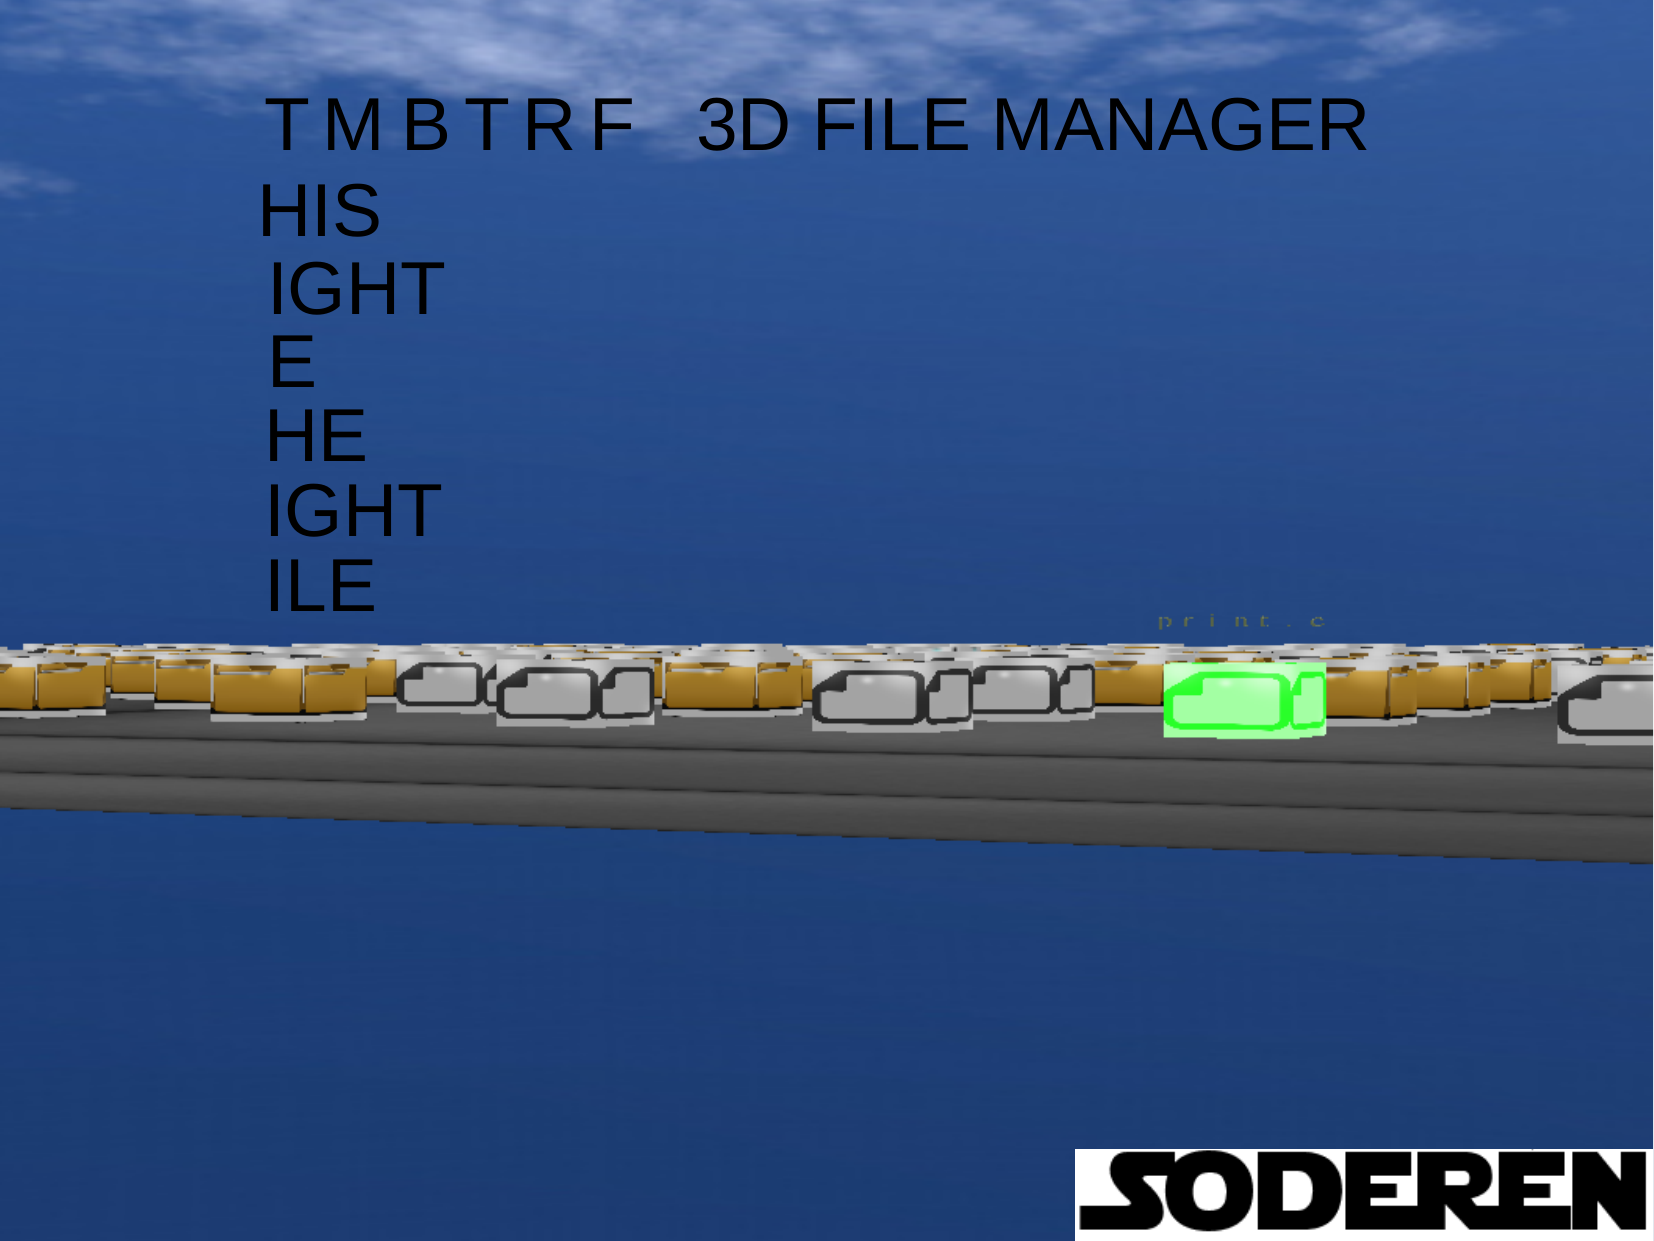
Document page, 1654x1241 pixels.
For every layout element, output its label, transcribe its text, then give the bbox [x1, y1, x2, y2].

picture [0, 0, 1654, 1241]
text_box IGHT [252, 238, 462, 338]
text_box T [249, 75, 308, 161]
text_box IGHT [249, 461, 458, 561]
text_box 3D FILE MANAGER [681, 75, 1387, 174]
text_box B [386, 75, 449, 174]
text_box M [308, 75, 386, 161]
text_box T [449, 75, 507, 174]
text_box ILE [250, 536, 393, 636]
text_box HIS [242, 161, 398, 260]
text_box HE [249, 386, 384, 461]
text_box F [574, 75, 650, 174]
text_box E [252, 312, 333, 386]
text_box R [507, 75, 574, 174]
